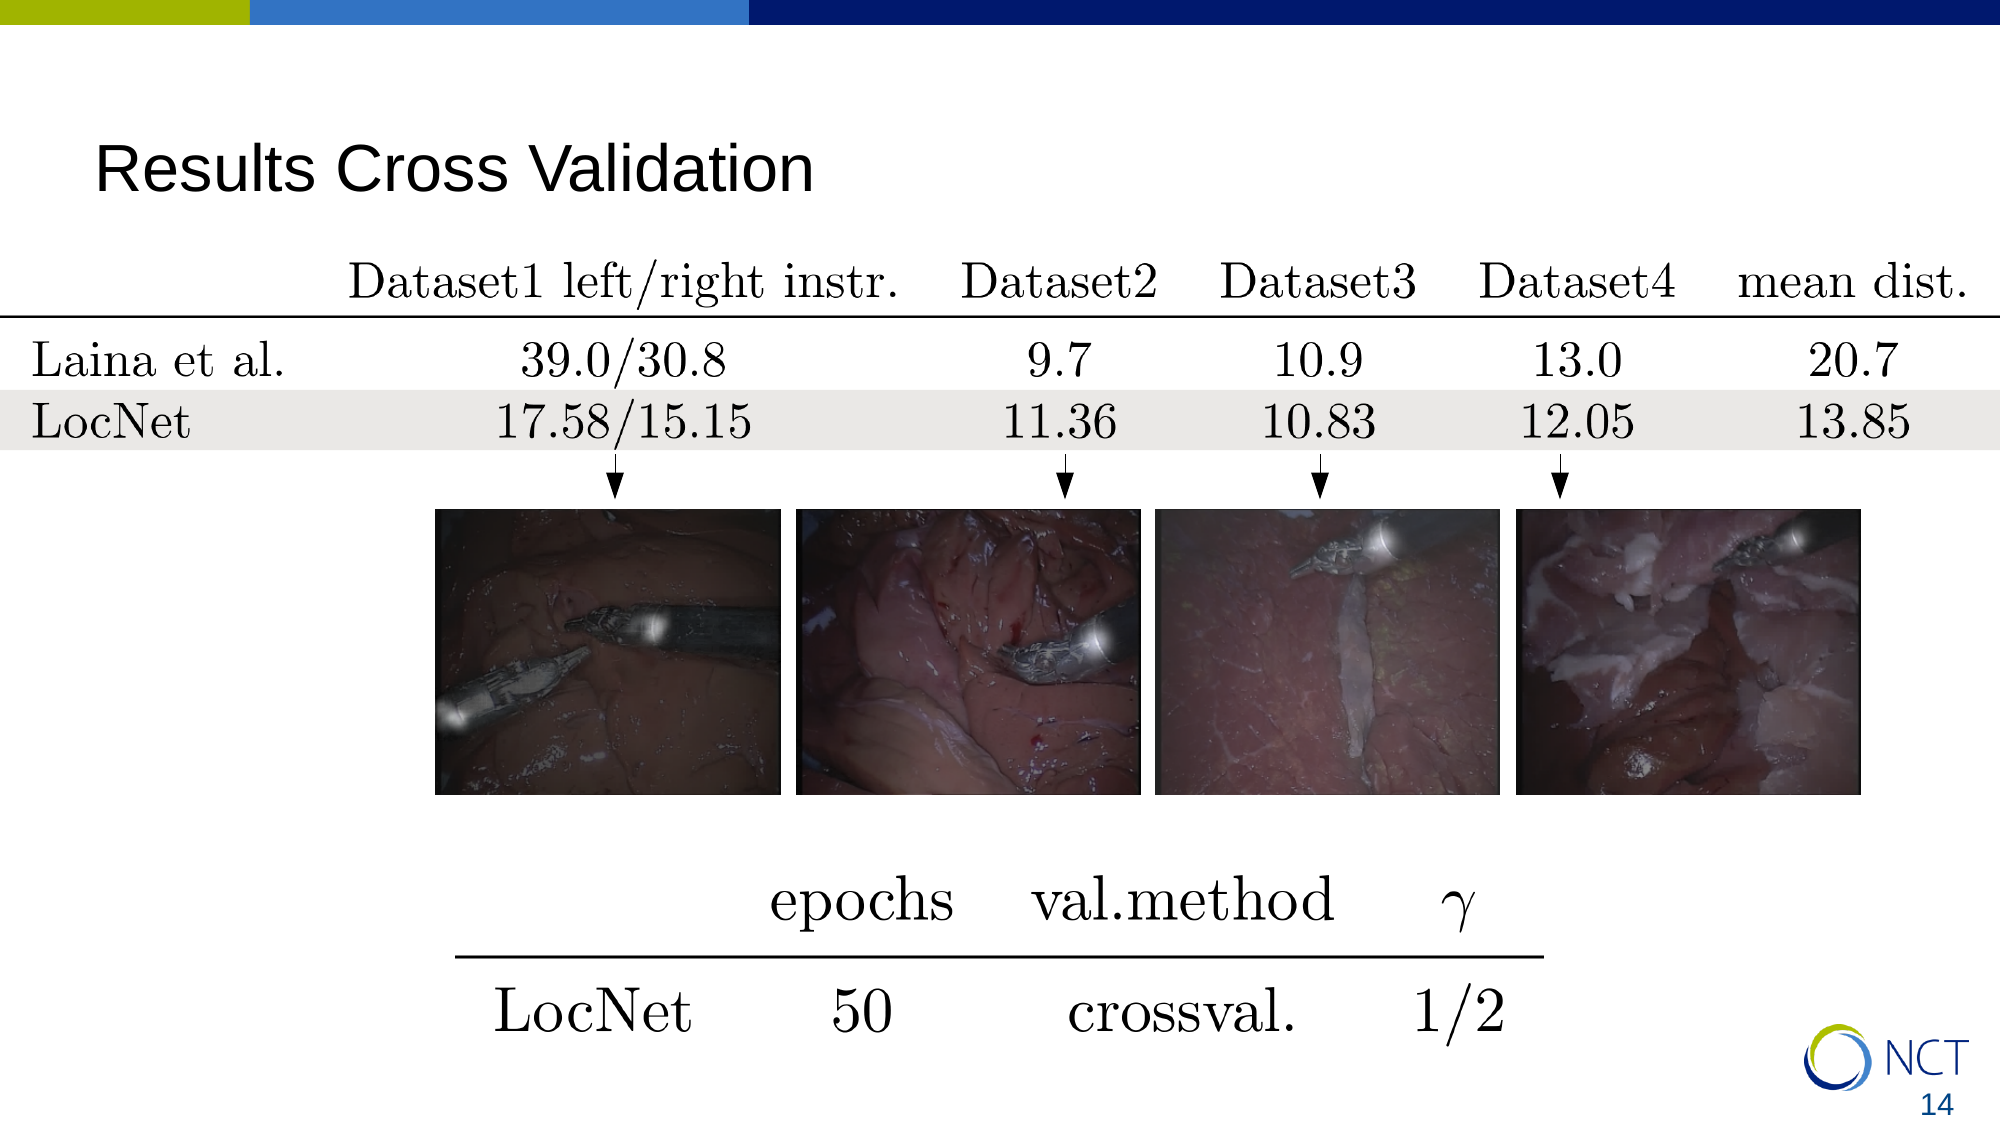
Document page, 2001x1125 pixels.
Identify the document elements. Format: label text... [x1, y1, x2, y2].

picture [435, 509, 781, 796]
picture [1155, 509, 1500, 796]
text_box 14 [1905, 1080, 1981, 1125]
picture [796, 509, 1141, 796]
picture [1516, 509, 1861, 796]
picture [0, 239, 2000, 451]
picture [1804, 1024, 1969, 1091]
picture [455, 875, 1544, 1067]
title Results Cross Validation [94, 75, 1886, 239]
